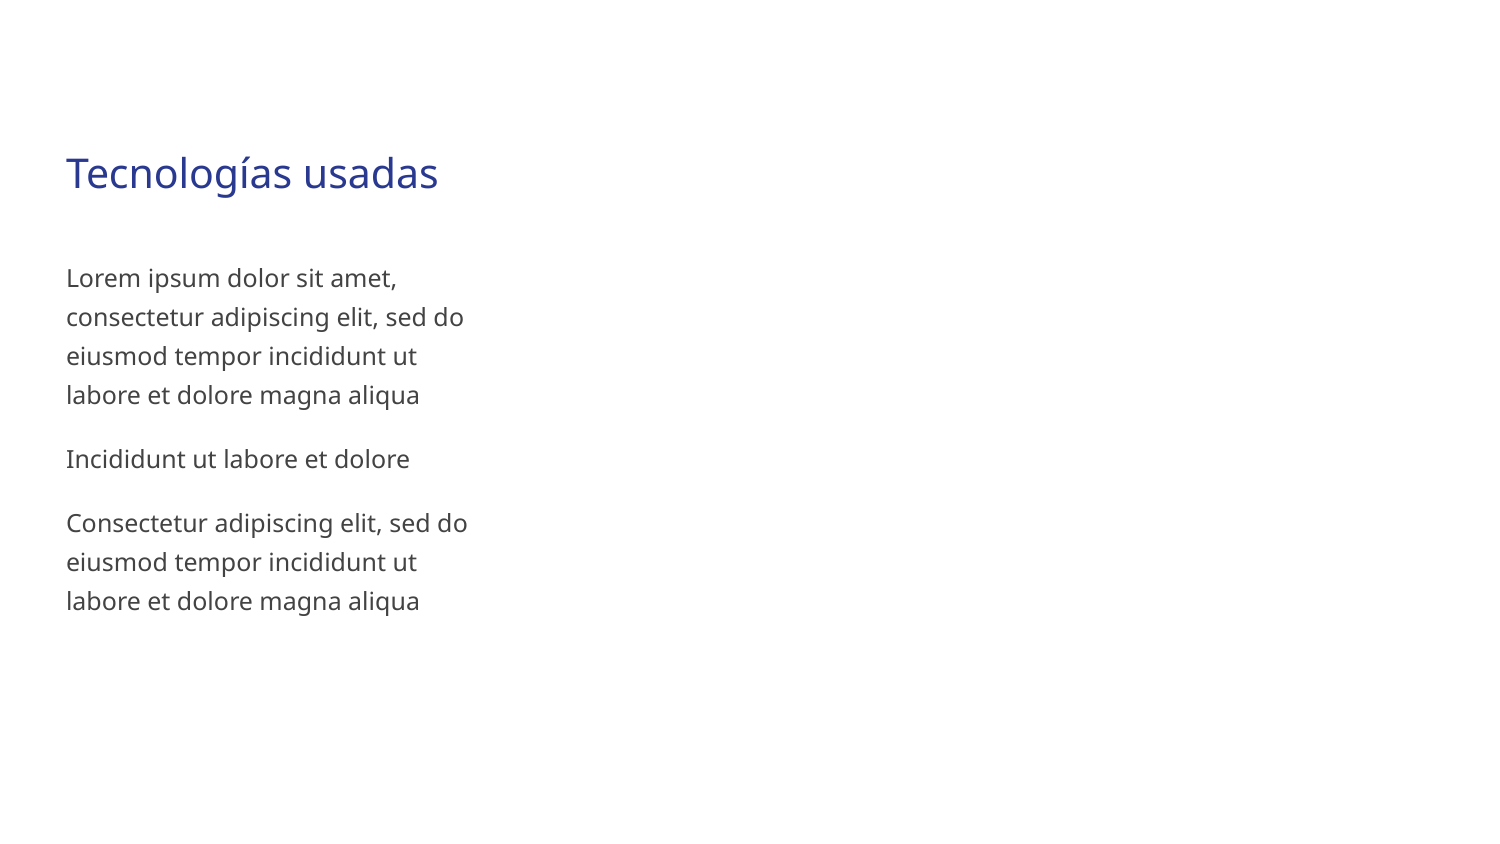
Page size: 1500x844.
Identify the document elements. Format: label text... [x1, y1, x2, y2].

list Lorem ipsum dolor sit amet, consectetur adipiscing elit, sed do eiusmod tempor incididunt ut labore et dolore magna aliqua Incididunt ut labore et dolore Consectetur adipiscing elit, sed do eiusmod tempor incididunt ut labore et dolore magna aliqua [51, 240, 512, 750]
title Tecnologías usadas [51, 91, 512, 216]
